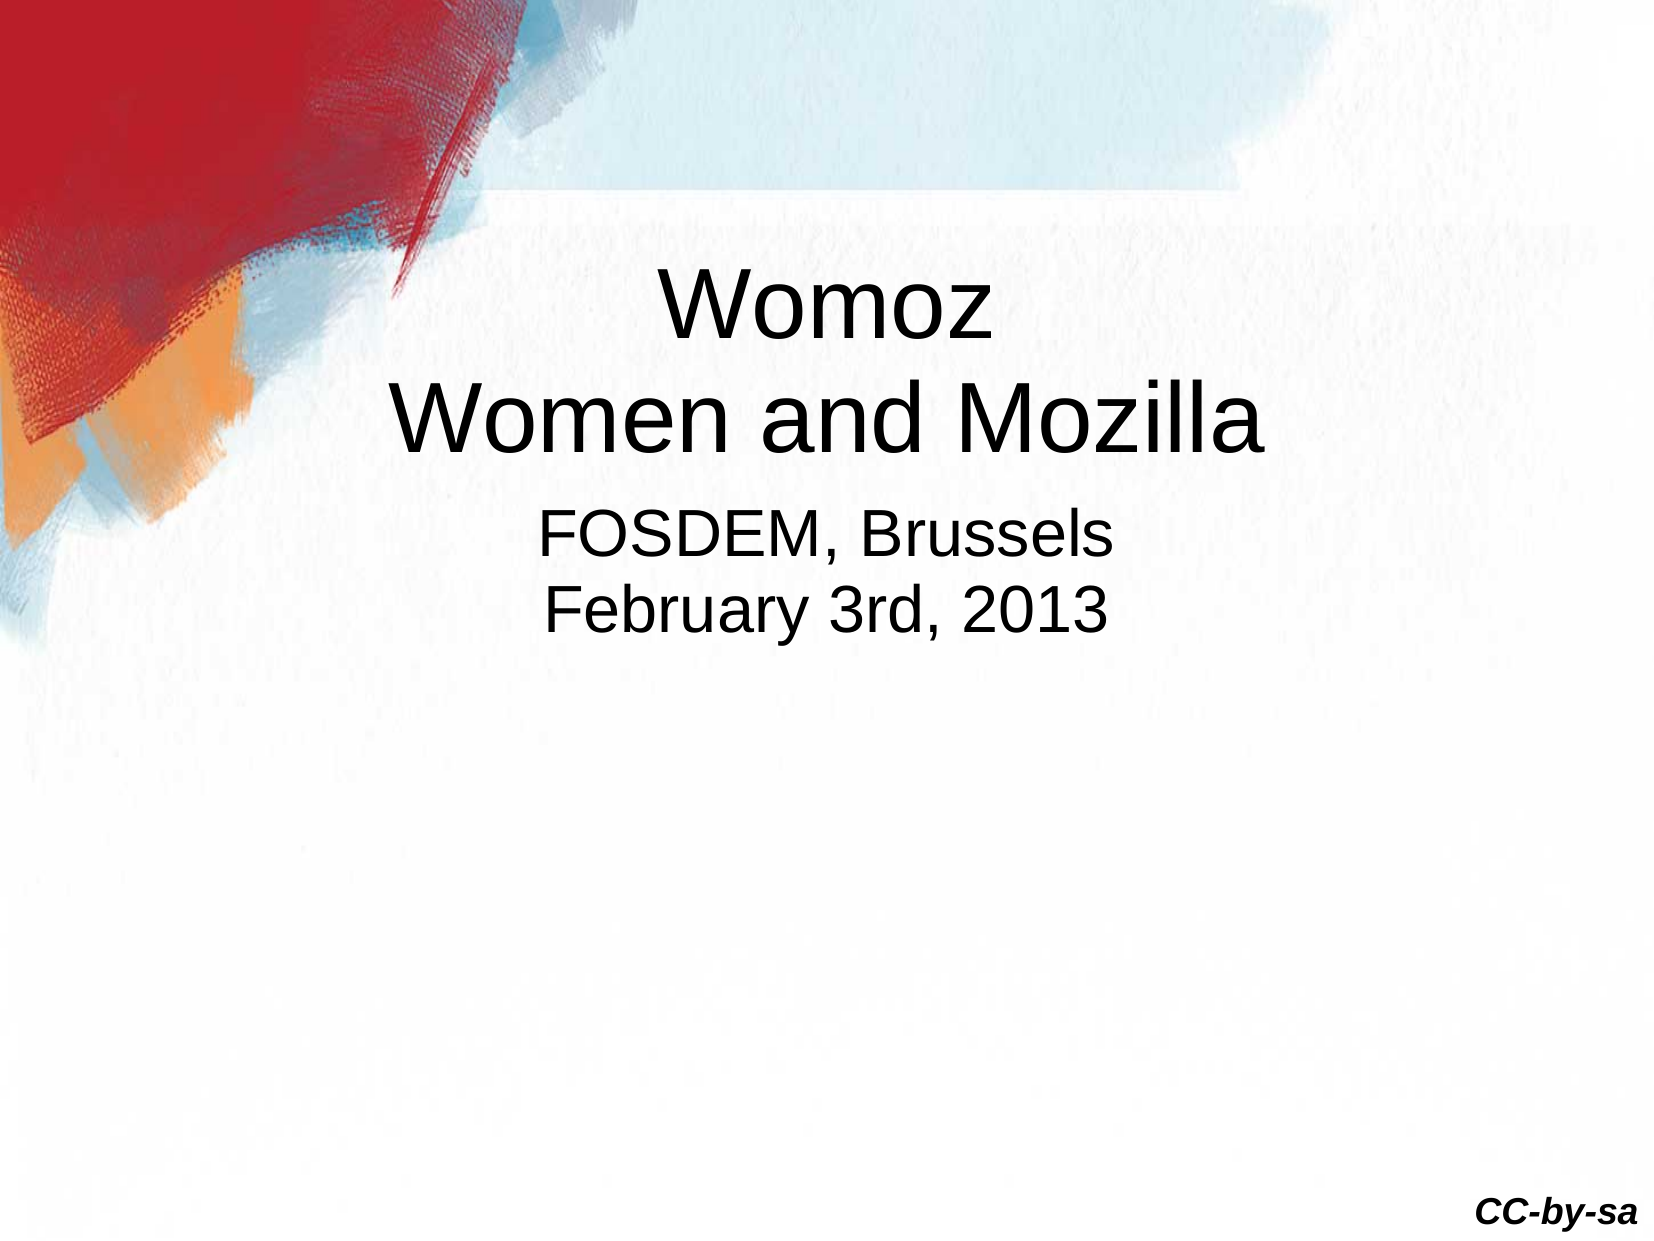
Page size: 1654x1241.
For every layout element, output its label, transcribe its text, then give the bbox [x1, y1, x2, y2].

text_box CC-by-sa [1310, 1180, 1654, 1238]
title Womoz Women and Mozilla [139, 247, 1515, 476]
subtitle FOSDEM, Brussels February 3rd, 2013 [288, 496, 1365, 649]
picture [0, 0, 1654, 1241]
